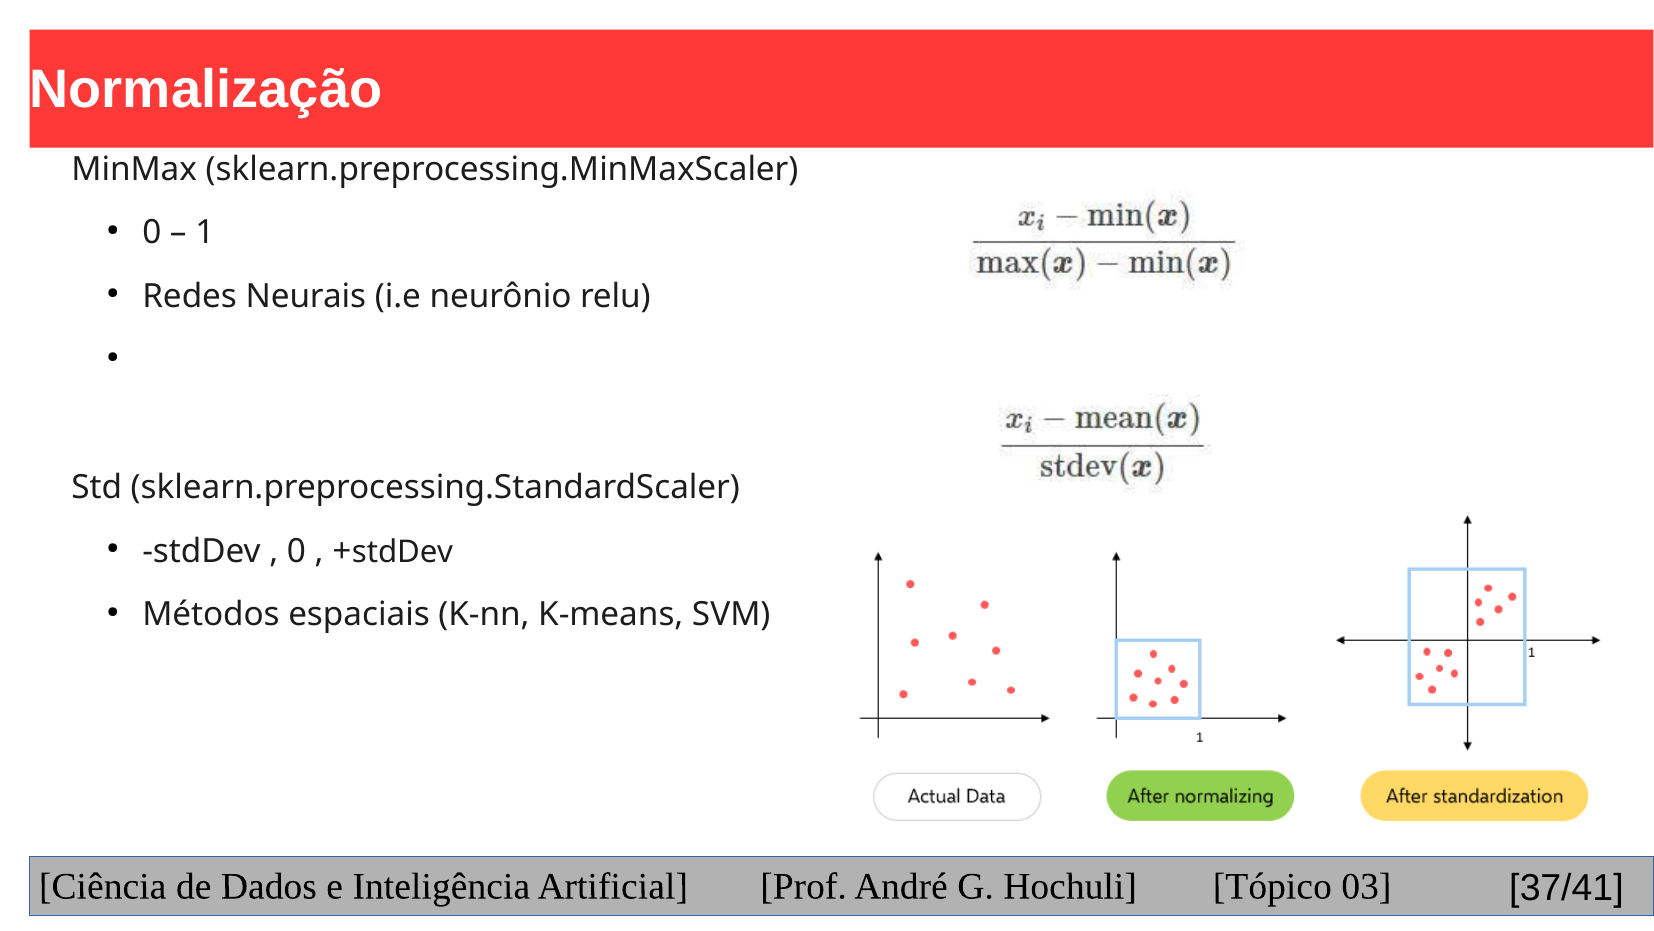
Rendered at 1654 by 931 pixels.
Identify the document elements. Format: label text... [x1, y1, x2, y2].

picture [944, 177, 1262, 295]
picture [856, 381, 1625, 837]
text_box MinMax (sklearn.preprocessing.MinMaxScaler) 0 – 1 Redes Neurais (i.e neurônio relu) Std (sklearn.preprocessing.StandardScaler) -stdDev , 0 , +stdDev Métodos espaciais (K-nn, K-means, SVM) [56, 89, 1595, 931]
title Normalização [29, 29, 1654, 148]
